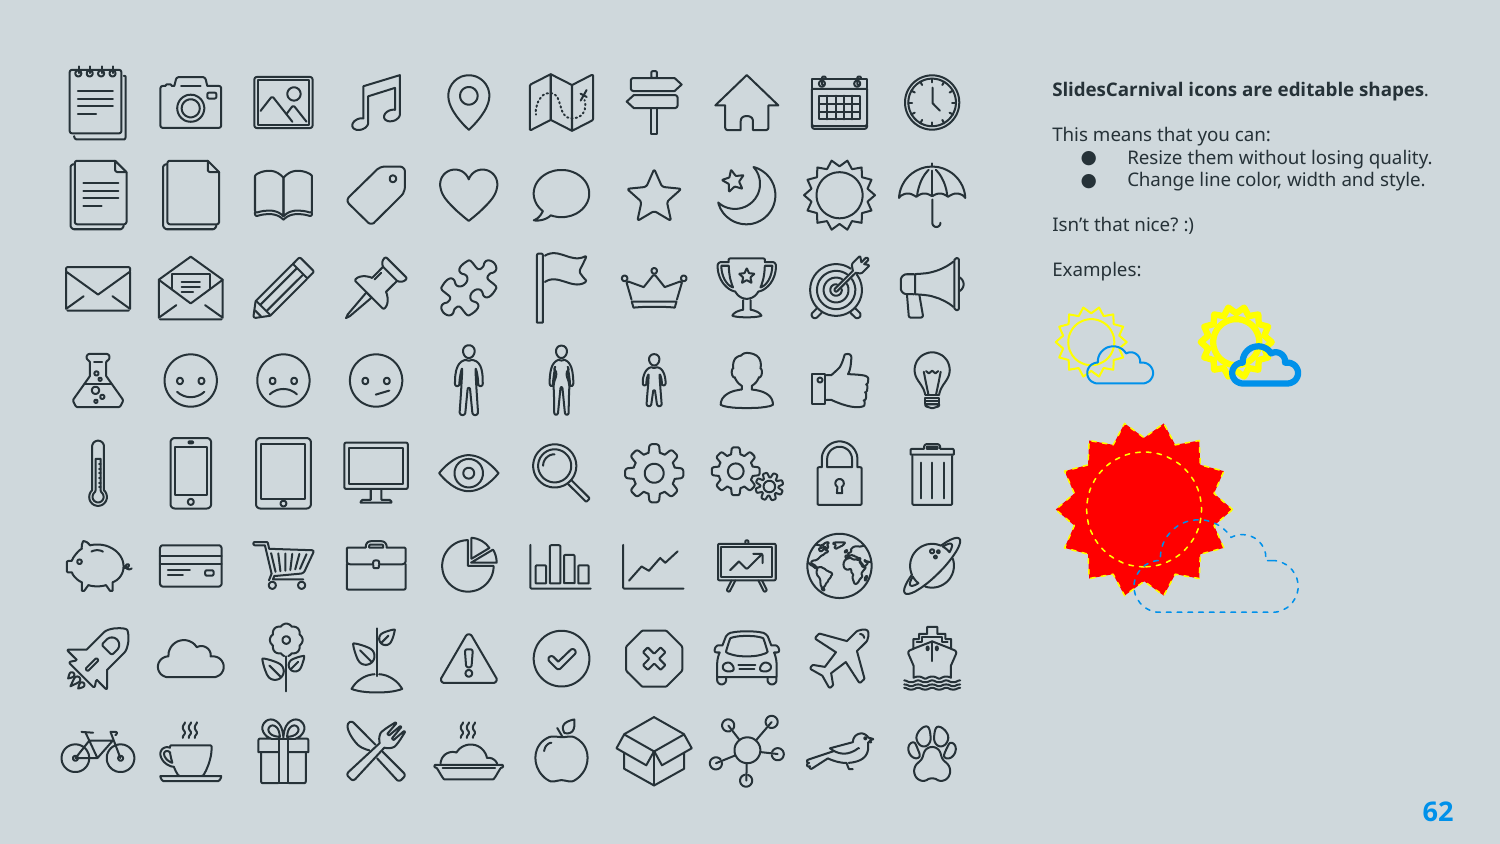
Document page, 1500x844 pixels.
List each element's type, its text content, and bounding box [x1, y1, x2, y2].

text_box <number> [1378, 779, 1469, 844]
text_box [1055, 423, 1233, 596]
text_box SlidesCarnival icons are editable shapes. This means that you can: Resize them without losing quality. Change line color, width and style. Isn’t that nice? :) Examples: [1037, 62, 1463, 313]
